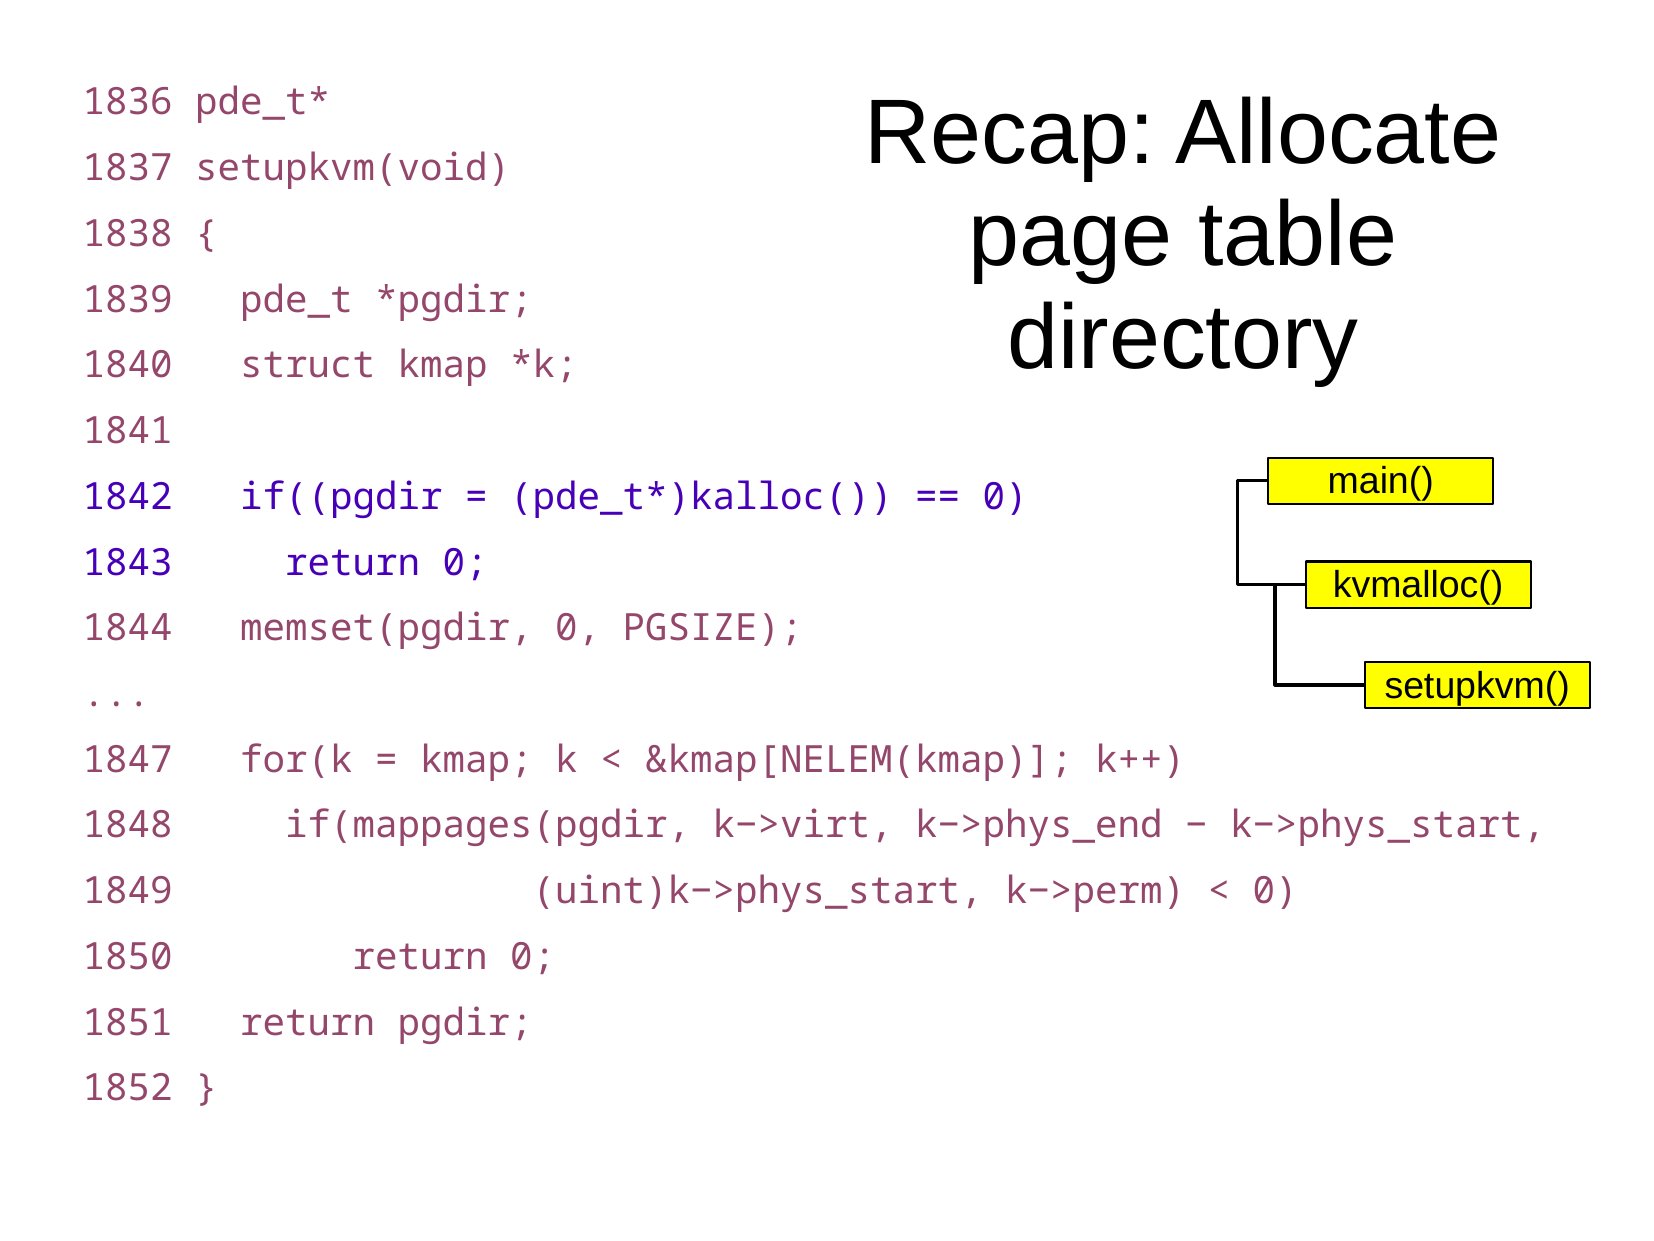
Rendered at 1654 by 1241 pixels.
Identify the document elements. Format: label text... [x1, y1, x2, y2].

title Recap: Allocate page table directory [791, 79, 1576, 389]
text_box main() [1268, 457, 1494, 504]
text_box kvmalloc() [1305, 561, 1531, 608]
text_box setupkvm() [1364, 661, 1590, 709]
list 1836 pde_t* 1837 setupkvm(void) 1838 { 1839 pde_t *pgdir; 1840 struct kmap *k; 1841 1842 if((pgdir = (pde_t*)kalloc()) == 0) 1843 return 0; 1844 memset(pgdir, 0, PGSIZE); ... 1847 for(k = kmap; k < &kmap[NELEM(kmap)]; k++) 1848 if(mappages(pgdir, k−>virt, k−>phys_end − k−>phys_start, 1849 (uint)k−>phys_start, k−>perm) < 0) 1850 return 0; 1851 return pgdir; 1852 } [82, 75, 1571, 1163]
